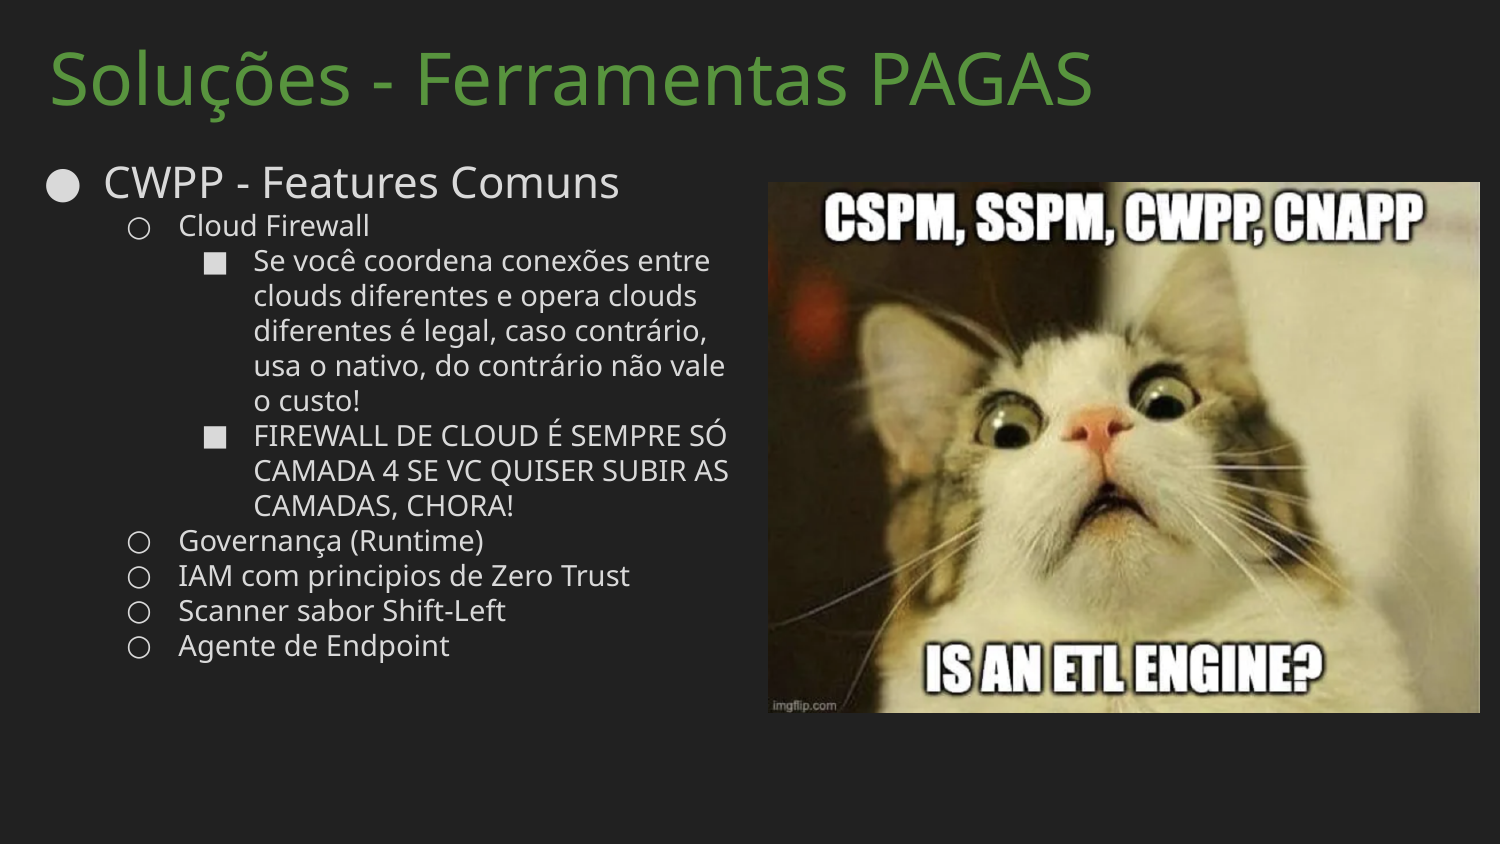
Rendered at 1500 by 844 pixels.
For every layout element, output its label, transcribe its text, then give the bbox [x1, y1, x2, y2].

title Soluções - Ferramentas PAGAS [34, 17, 1432, 168]
text_box CWPP - Features Comuns Cloud Firewall Se você coordena conexões entre clouds diferentes e opera clouds diferentes é legal, caso contrário, usa o nativo, do contrário não vale o custo! FIREWALL DE CLOUD É SEMPRE SÓ CAMADA 4 SE VC QUISER SUBIR AS CAMADAS, CHORA! Governança (Runtime) IAM com principios de Zero Trust Scanner sabor Shift-Left Agente de Endpoint [13, 139, 761, 844]
picture [768, 182, 1480, 713]
